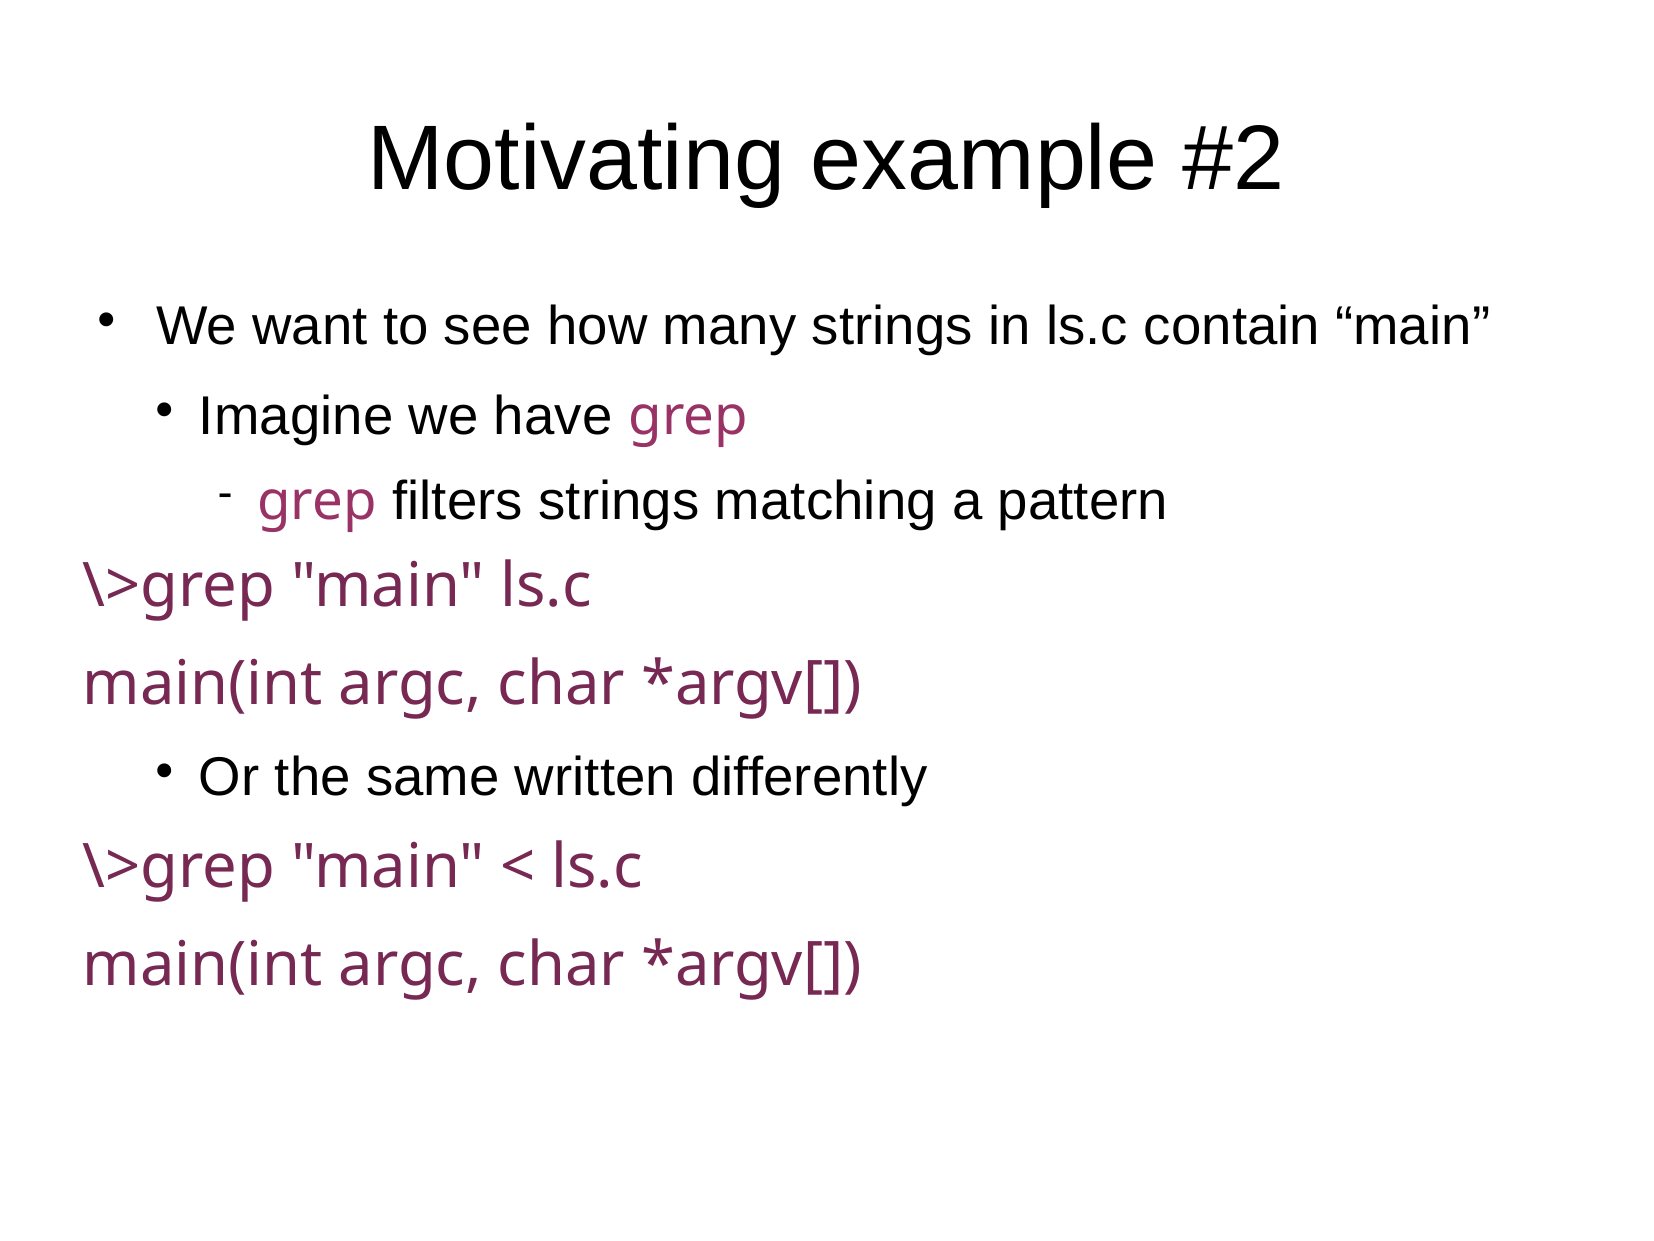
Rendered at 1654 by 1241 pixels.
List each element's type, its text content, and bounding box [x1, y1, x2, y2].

title Motivating example #2 [82, 49, 1571, 257]
list We want to see how many strings in ls.c contain “main” Imagine we have grep grep filters strings matching a pattern \>grep "main" ls.c main(int argc, char *argv[]) Or the same written differently \>grep "main" < ls.c main(int argc, char *argv[]) [82, 290, 1571, 1010]
